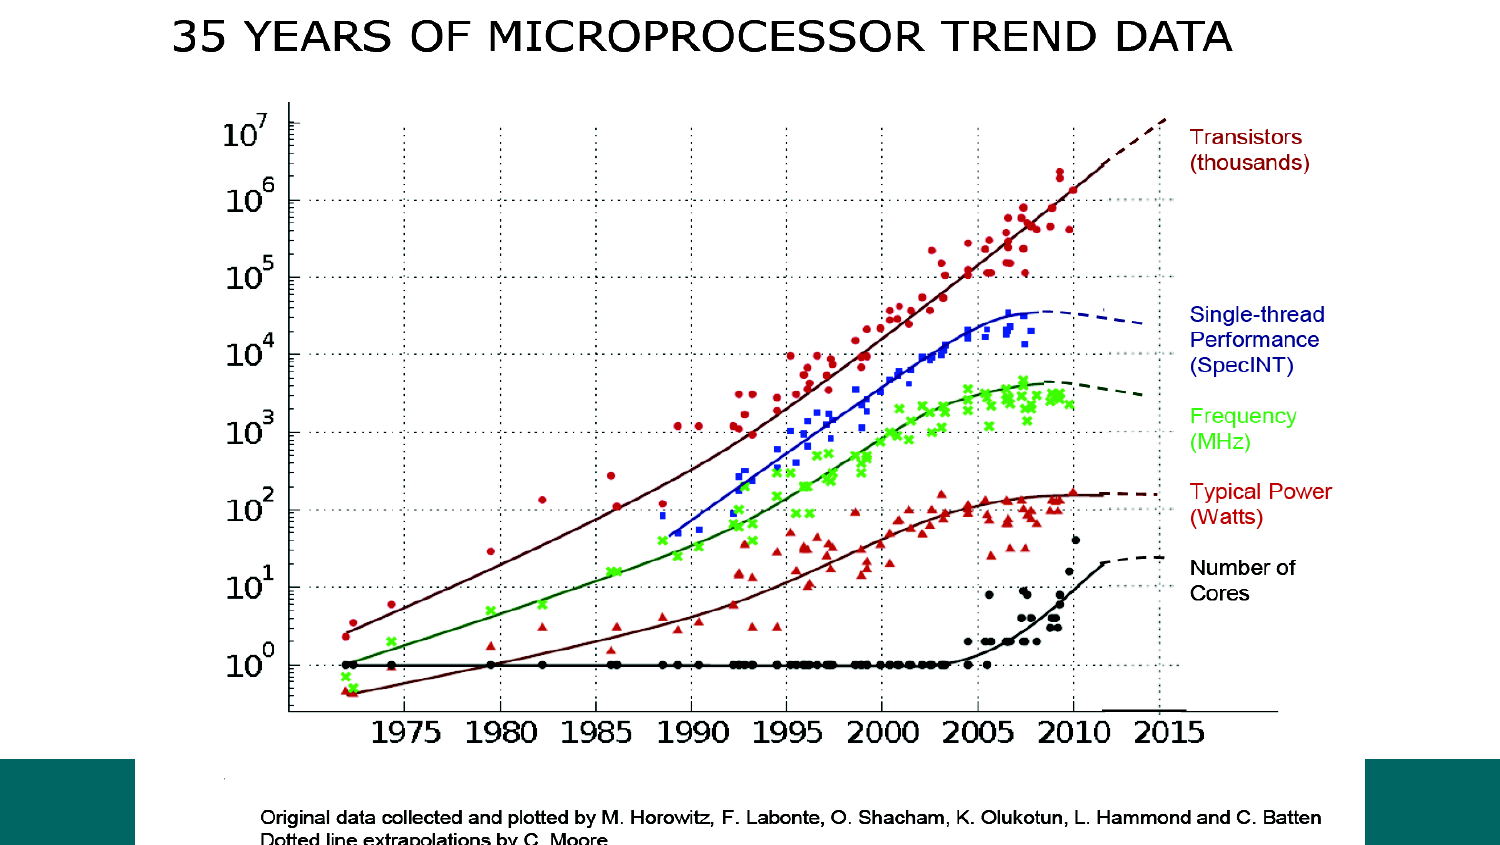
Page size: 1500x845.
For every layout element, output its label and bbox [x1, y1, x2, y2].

picture [135, 4, 1365, 845]
